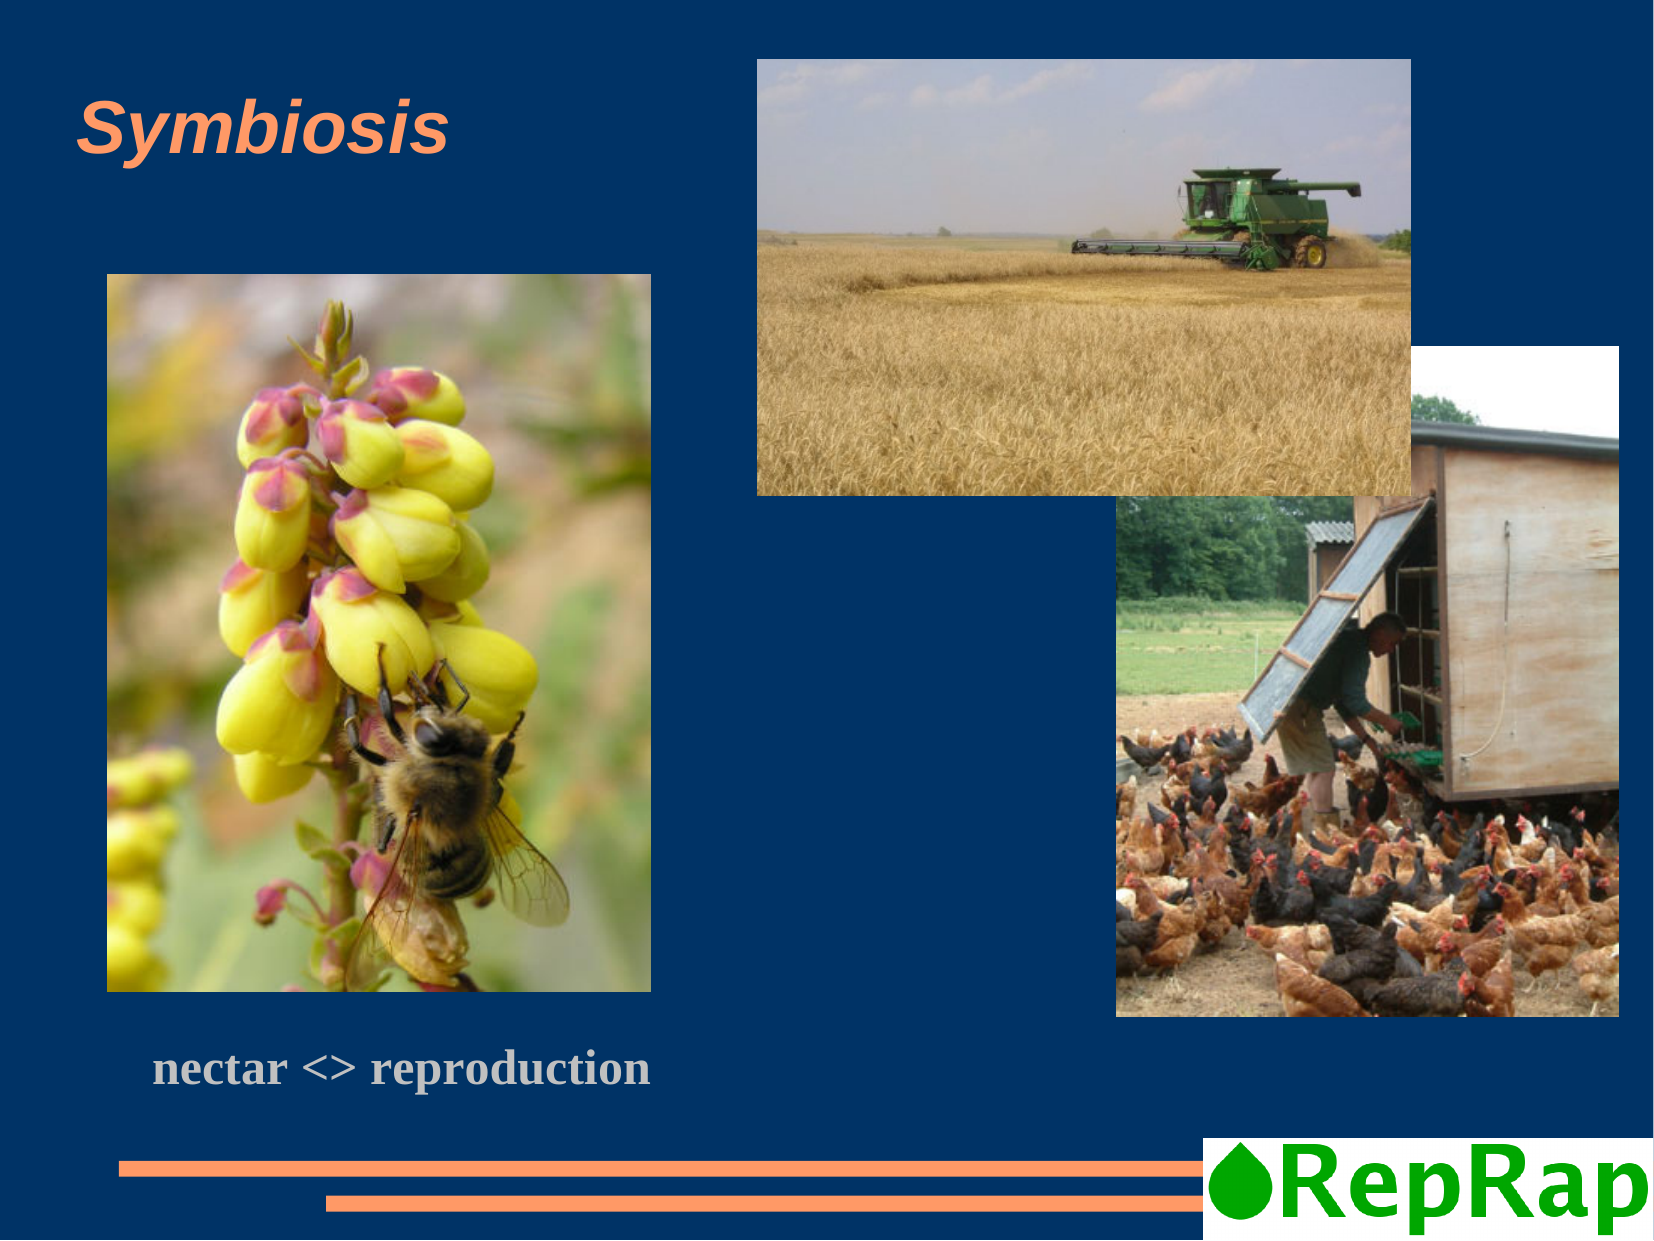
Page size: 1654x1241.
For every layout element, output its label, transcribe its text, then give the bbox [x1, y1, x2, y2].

title Symbiosis [76, 57, 1489, 199]
picture [107, 274, 651, 992]
text_box nectar <> reproduction [64, 1039, 1614, 1121]
picture [1203, 1138, 1654, 1241]
picture [757, 59, 1619, 1017]
